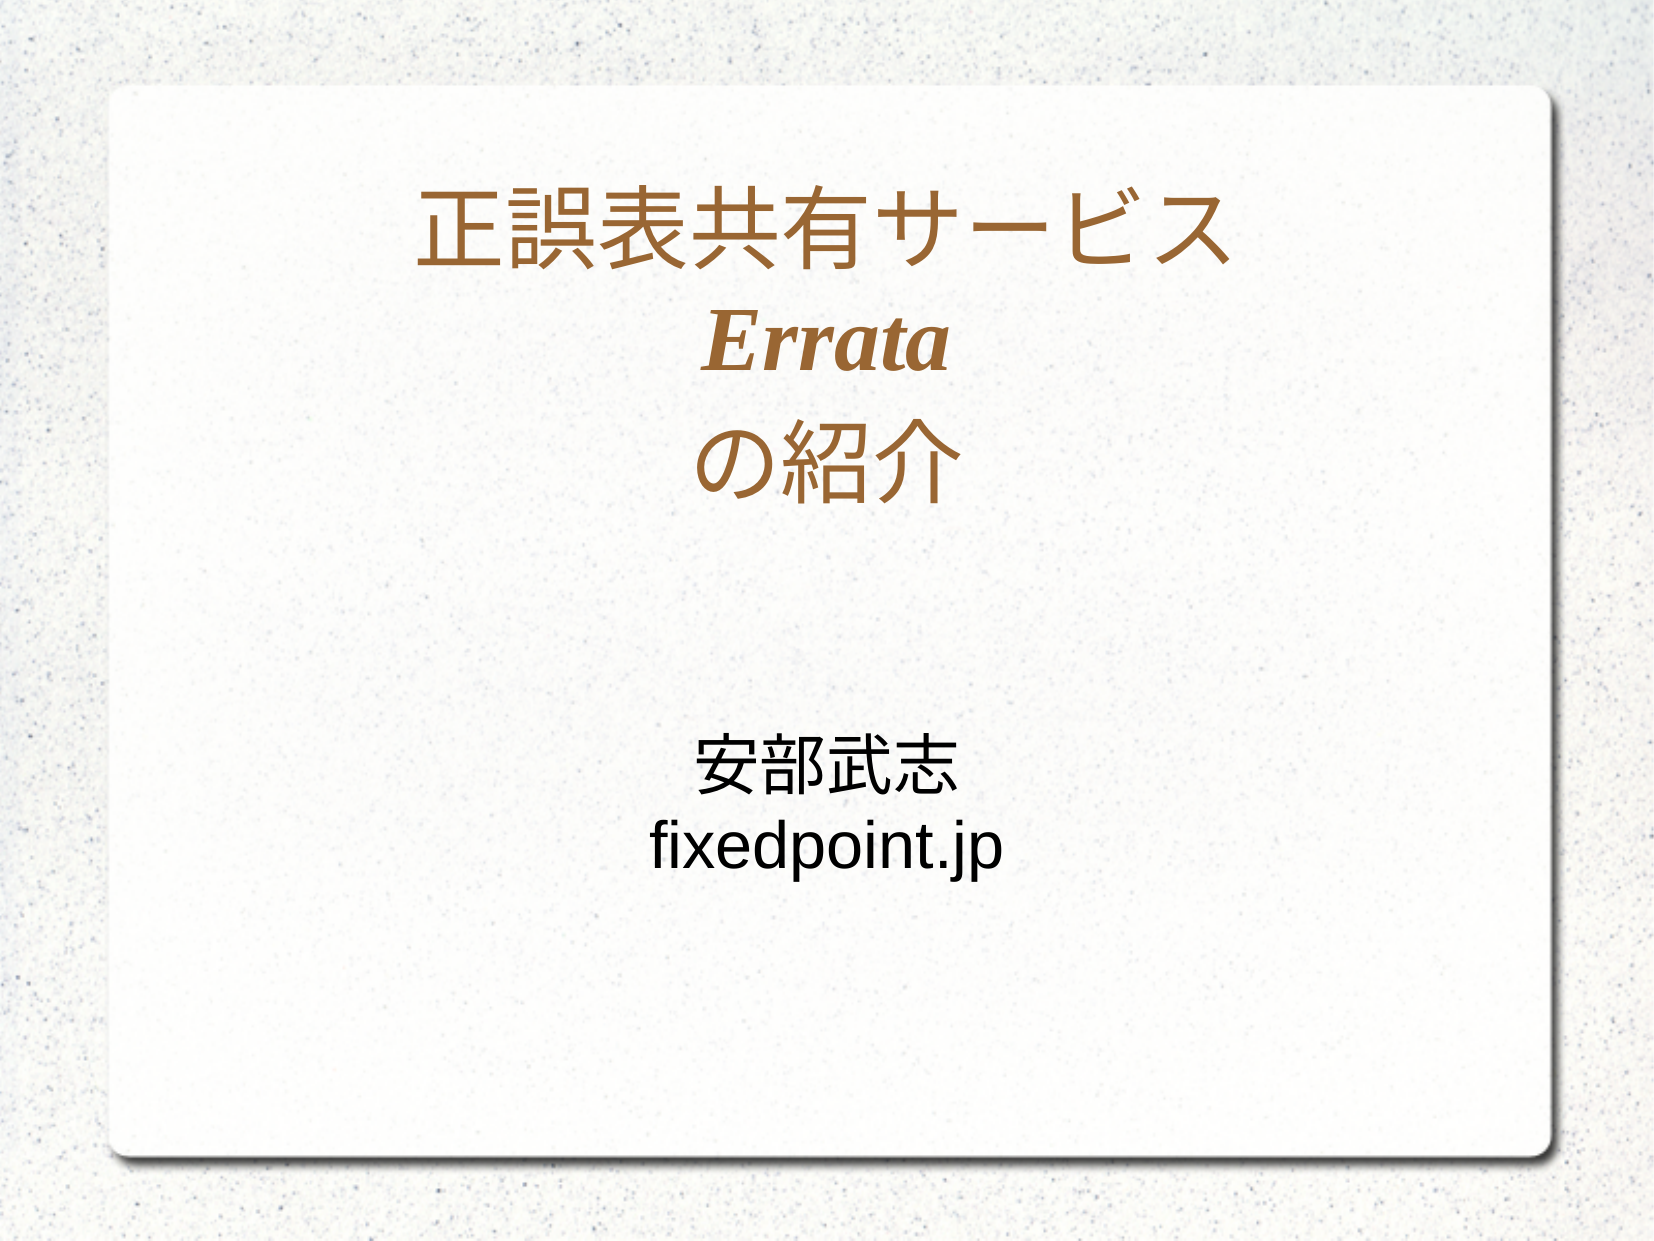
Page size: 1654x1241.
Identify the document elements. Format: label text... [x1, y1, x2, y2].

subtitle 安部武志 fixedpoint.jp [147, 501, 1506, 1093]
picture [0, 0, 1654, 1241]
title 正誤表共有サービス Errata の紹介 [118, 147, 1536, 532]
